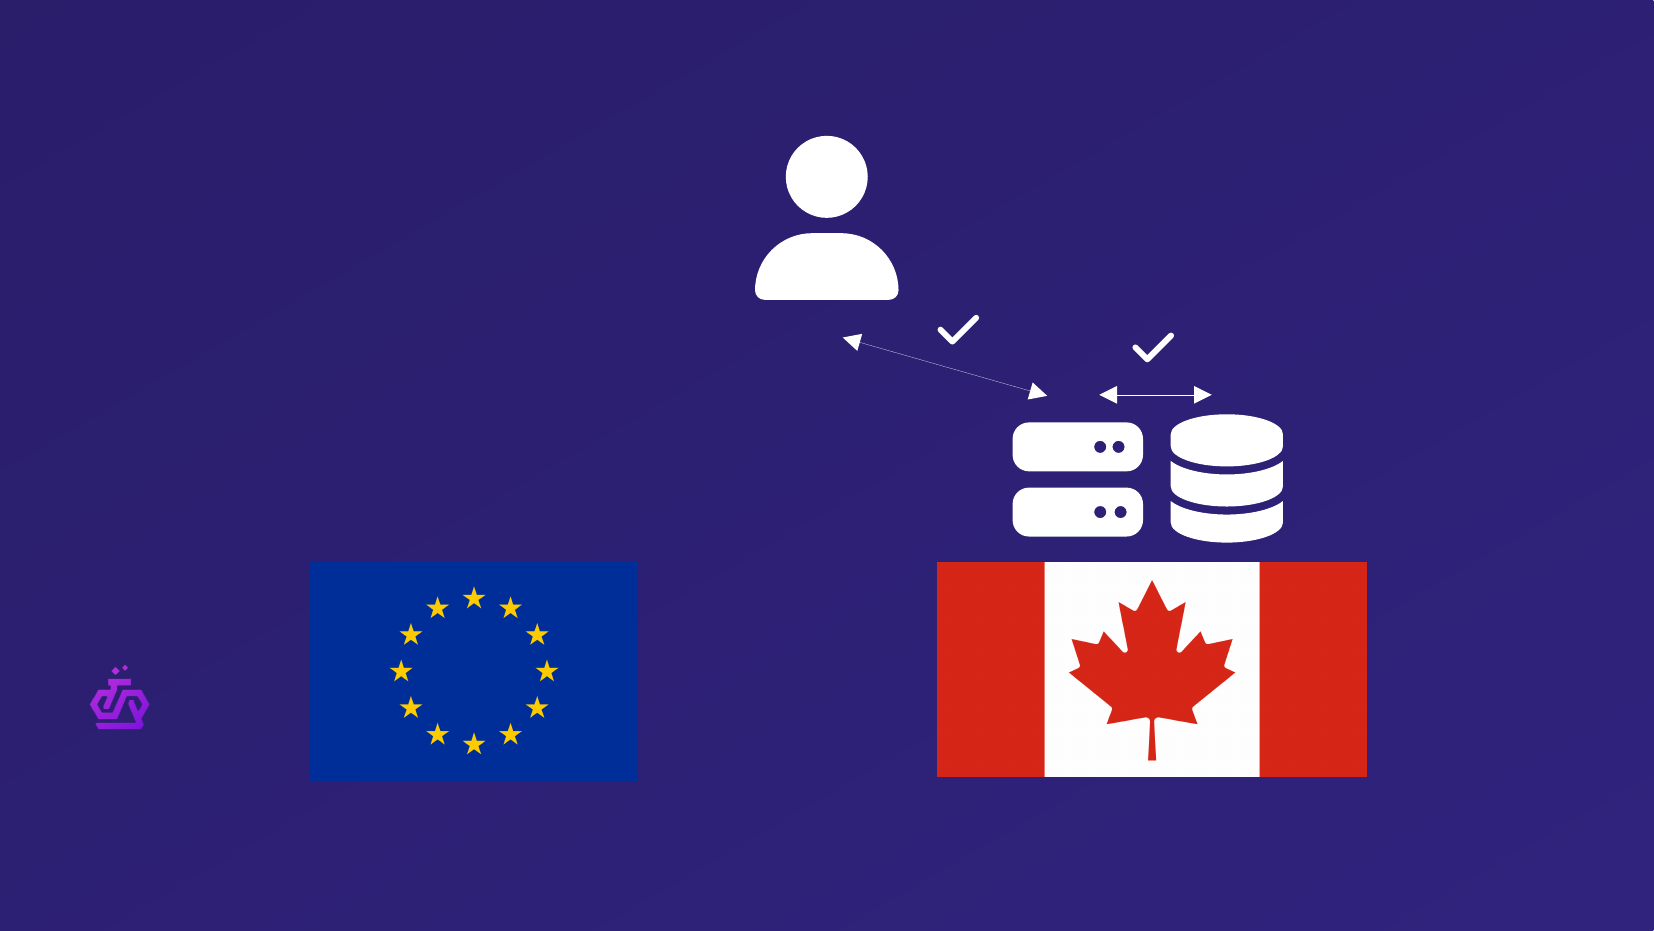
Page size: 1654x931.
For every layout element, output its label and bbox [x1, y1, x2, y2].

picture [1170, 414, 1284, 543]
picture [937, 562, 1367, 777]
picture [310, 562, 638, 781]
picture [70, 643, 150, 755]
picture [754, 135, 899, 301]
picture [937, 305, 980, 354]
picture [1012, 414, 1144, 545]
picture [1132, 323, 1175, 372]
